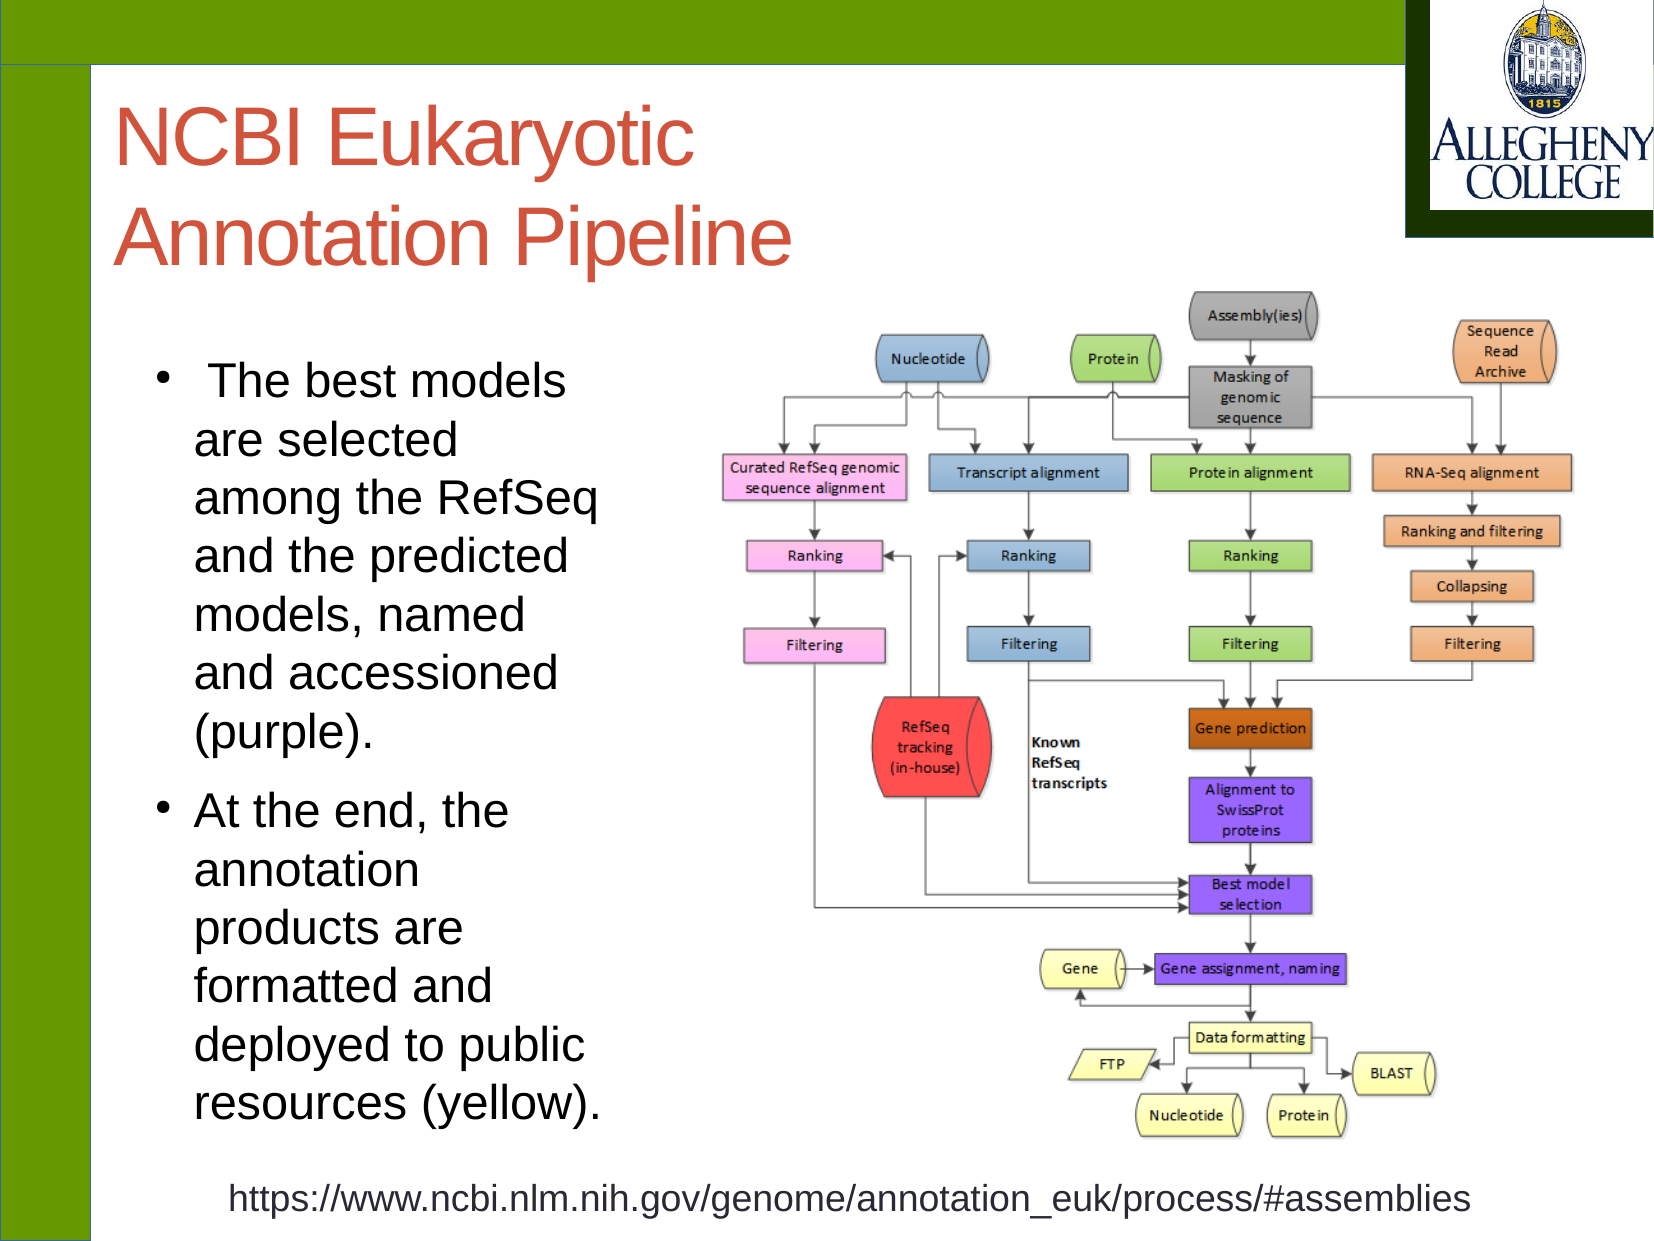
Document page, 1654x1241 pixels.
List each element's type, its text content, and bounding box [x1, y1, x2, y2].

text_box [0, 0, 1430, 1241]
text_box https://www.ncbi.nlm.nih.gov/genome/annotation_euk/process/#assemblies [213, 1166, 1567, 1227]
picture [720, 238, 1576, 1216]
text_box [1449, 210, 1654, 238]
picture [1430, 0, 1654, 210]
title NCBI Eukaryotic Annotation Pipeline [98, 75, 1449, 289]
list The best models are selected among the RefSeq and the predicted models, named and accessioned (purple). At the end, the annotation products are formatted and deployed to public resources (yellow). [141, 349, 616, 1140]
